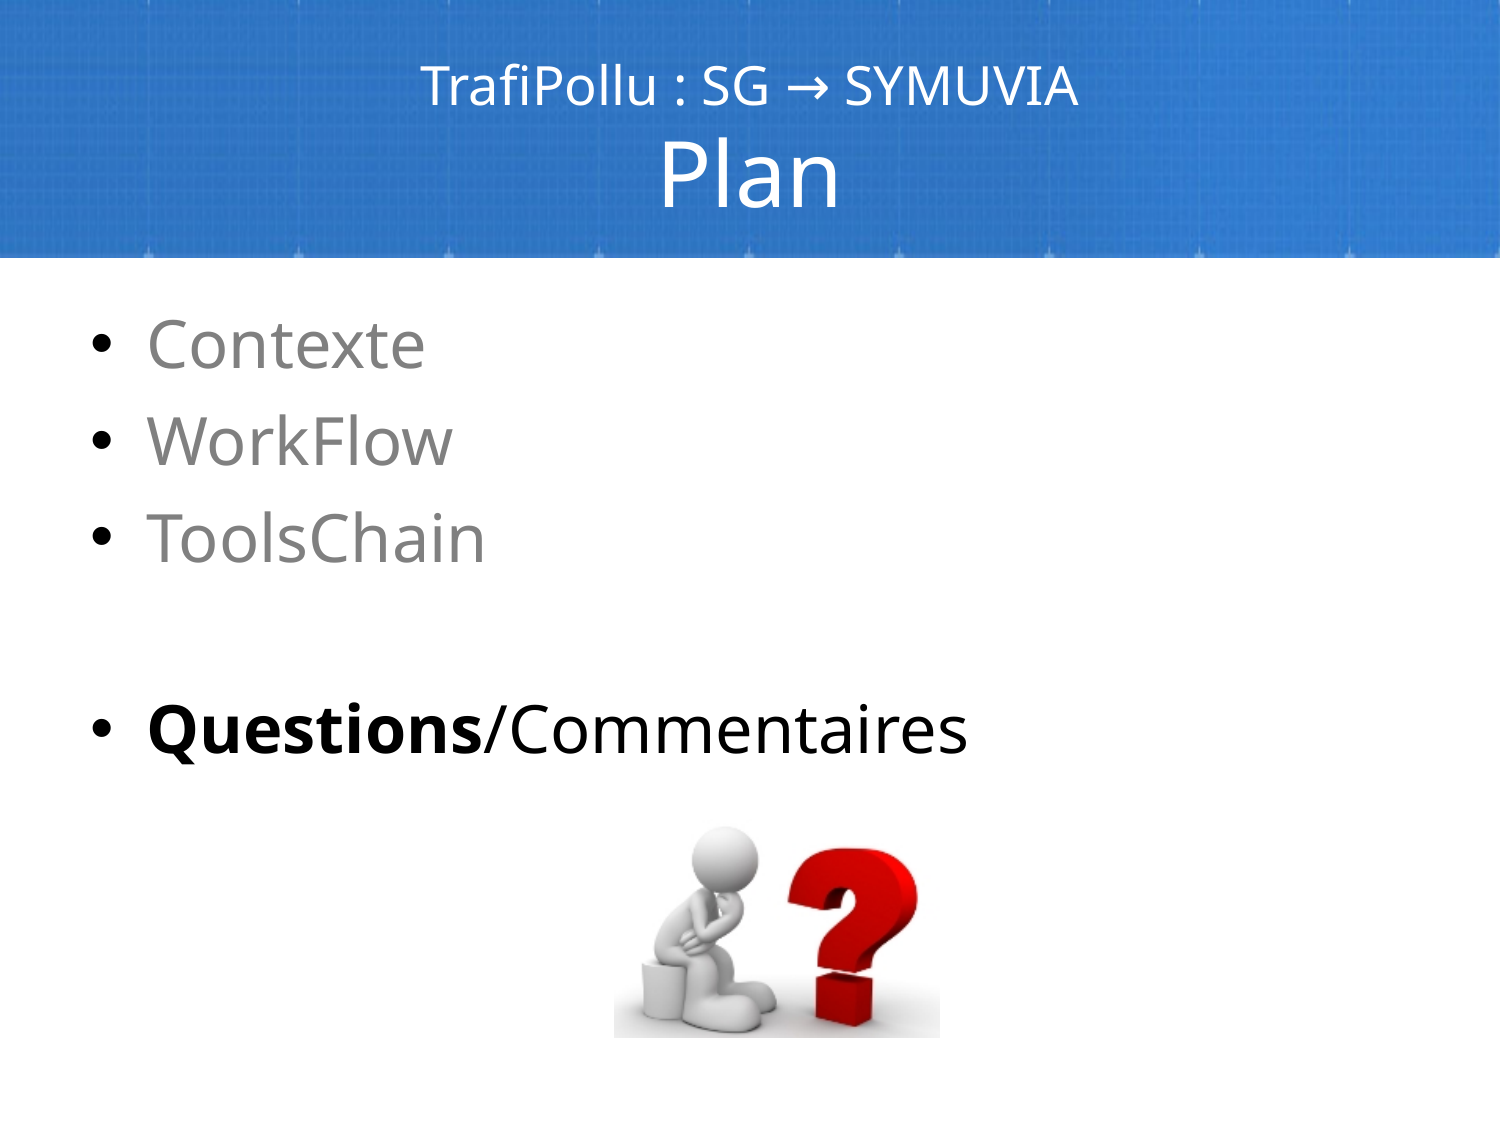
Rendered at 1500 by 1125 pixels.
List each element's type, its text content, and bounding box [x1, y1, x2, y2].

title TrafiPollu : SG → SYMUVIA Plan [35, 45, 1465, 233]
picture [614, 819, 940, 1038]
picture [0, 0, 1500, 258]
list Contexte WorkFlow ToolsChain Questions/Commentaires [75, 294, 1426, 1038]
